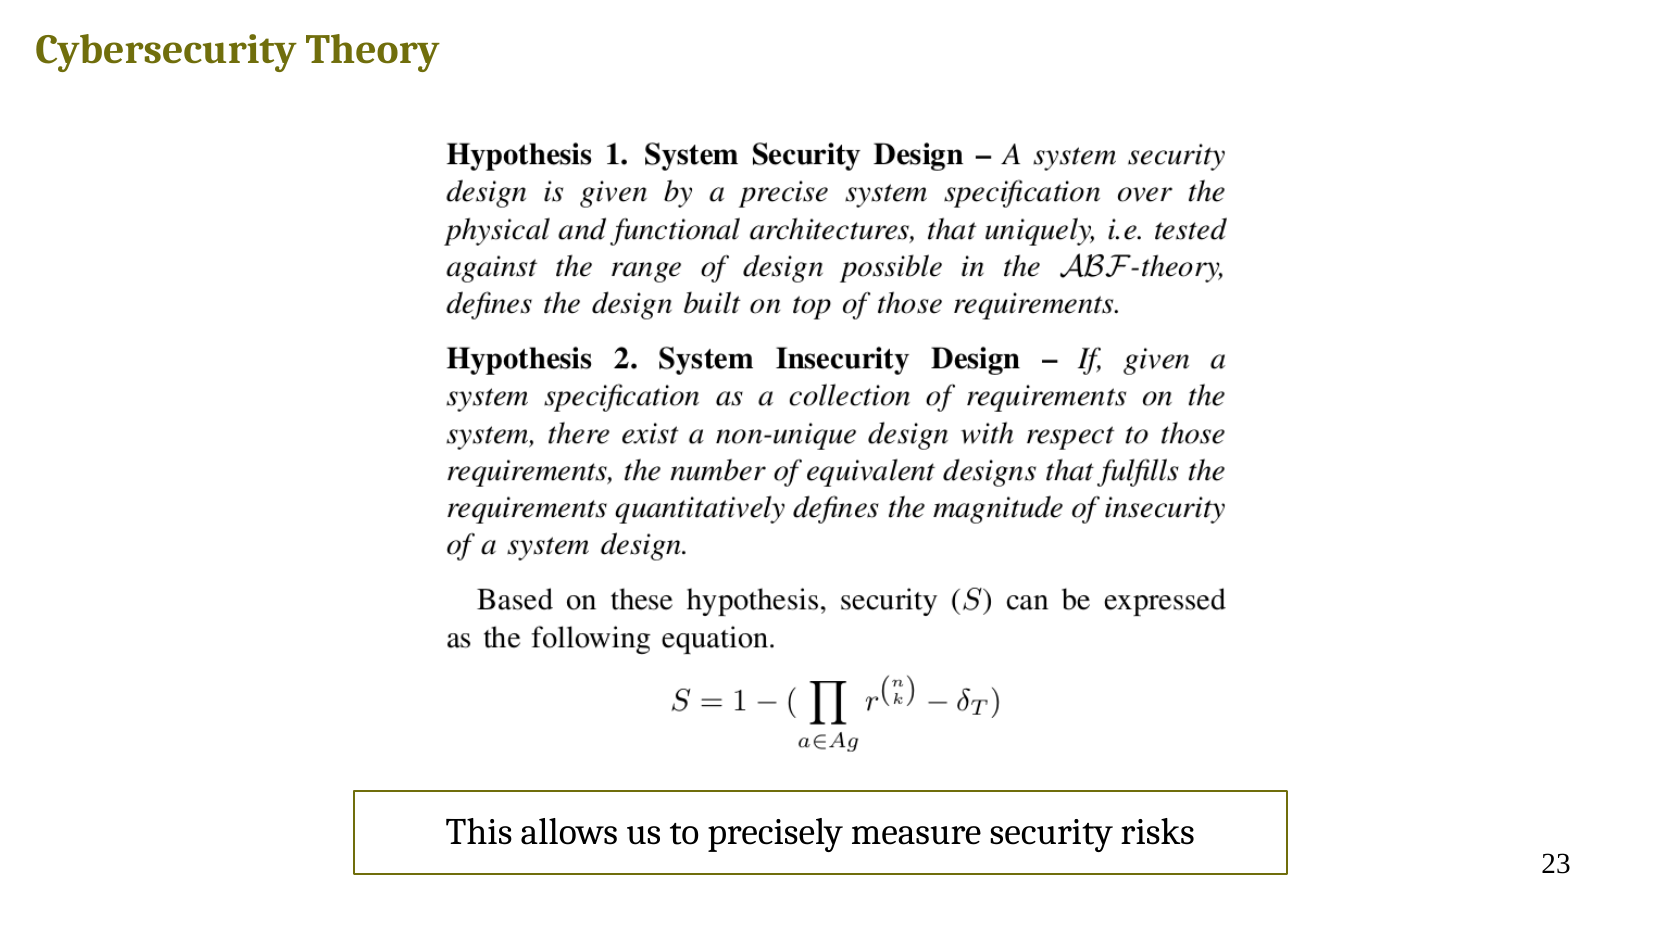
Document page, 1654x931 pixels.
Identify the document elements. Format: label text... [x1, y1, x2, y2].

text_box This allows us to precisely measure security risks [354, 791, 1288, 875]
picture [441, 136, 1229, 756]
text_box Cybersecurity Theory [20, 18, 481, 83]
